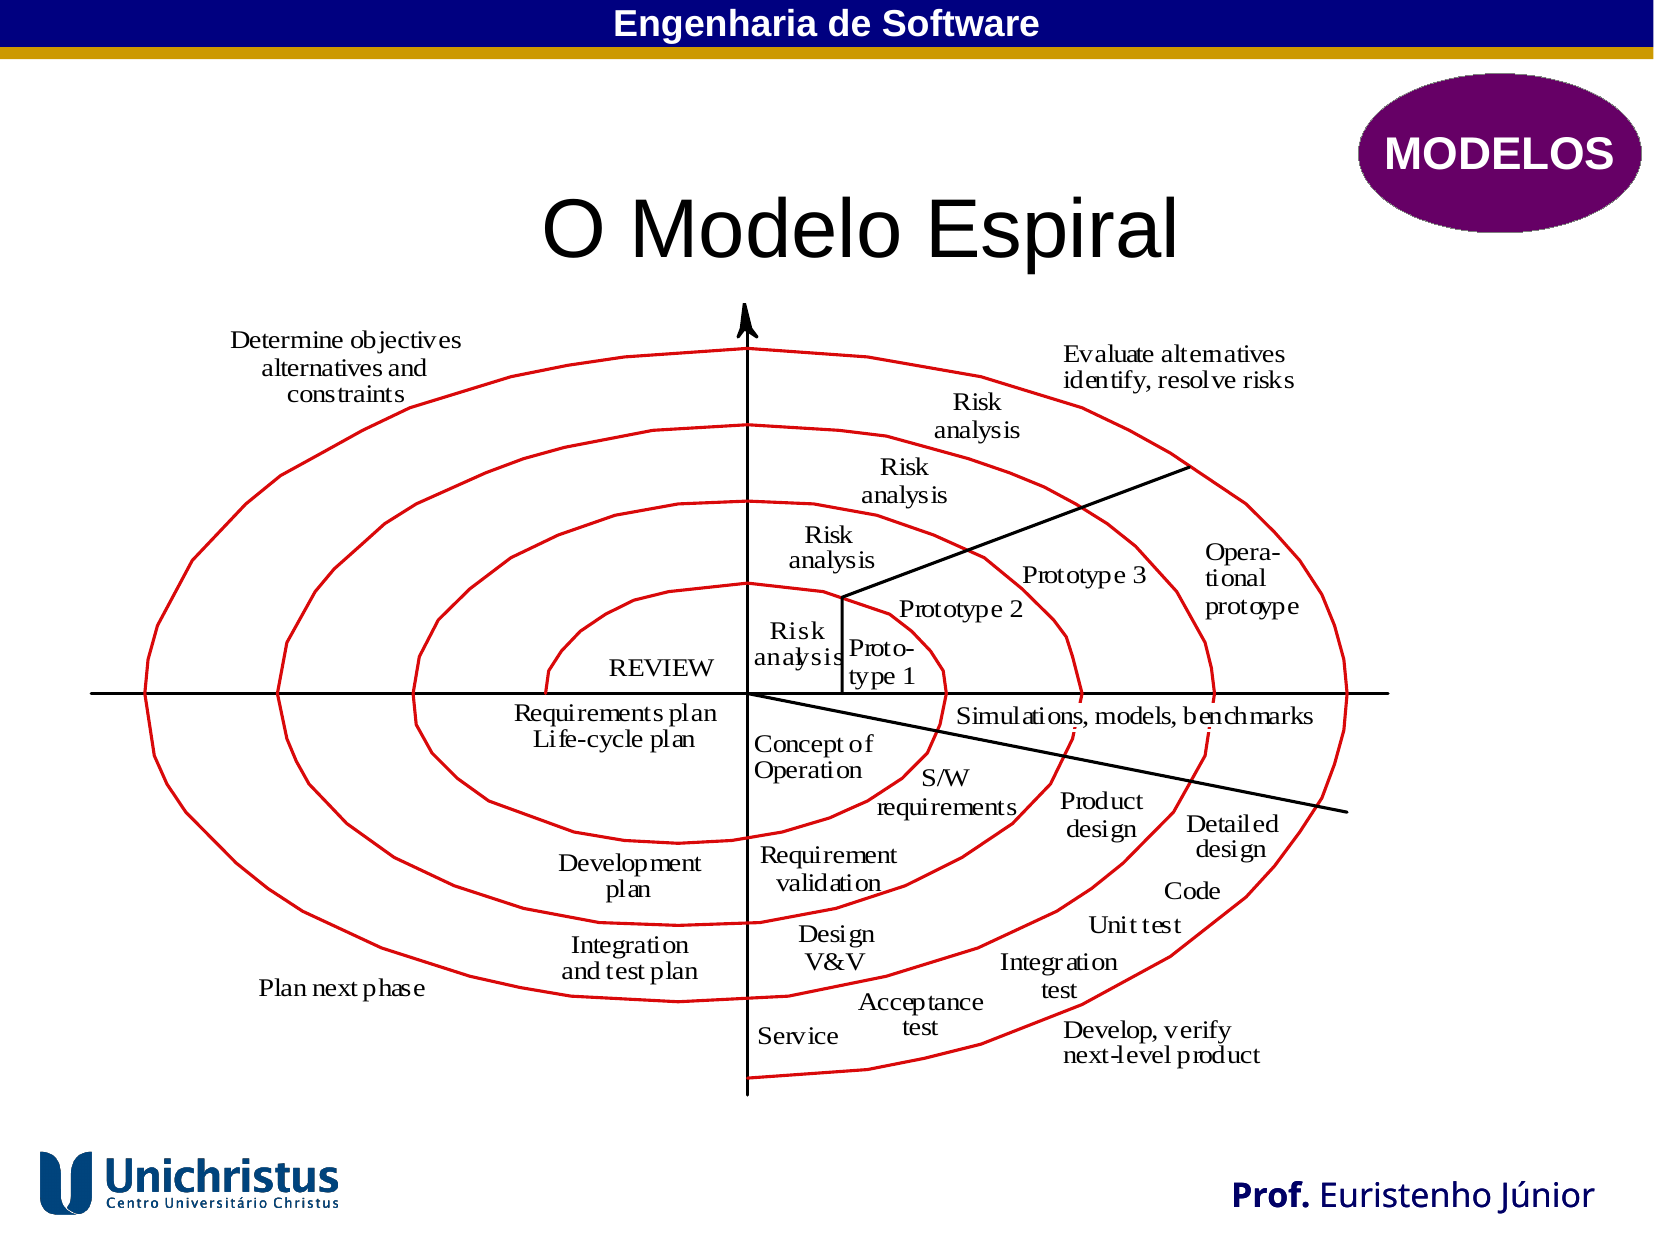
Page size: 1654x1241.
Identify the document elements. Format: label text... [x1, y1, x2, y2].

text_box Engenharia de Software [0, 0, 1654, 47]
text_box [0, 47, 1654, 60]
text_box MODELOS [1405, 73, 1642, 231]
text_box Prof. Euristenho Júnior [1216, 1163, 1654, 1224]
picture [88, 303, 1422, 1104]
picture [35, 1148, 343, 1217]
title O Modelo Espiral [150, 94, 1536, 282]
